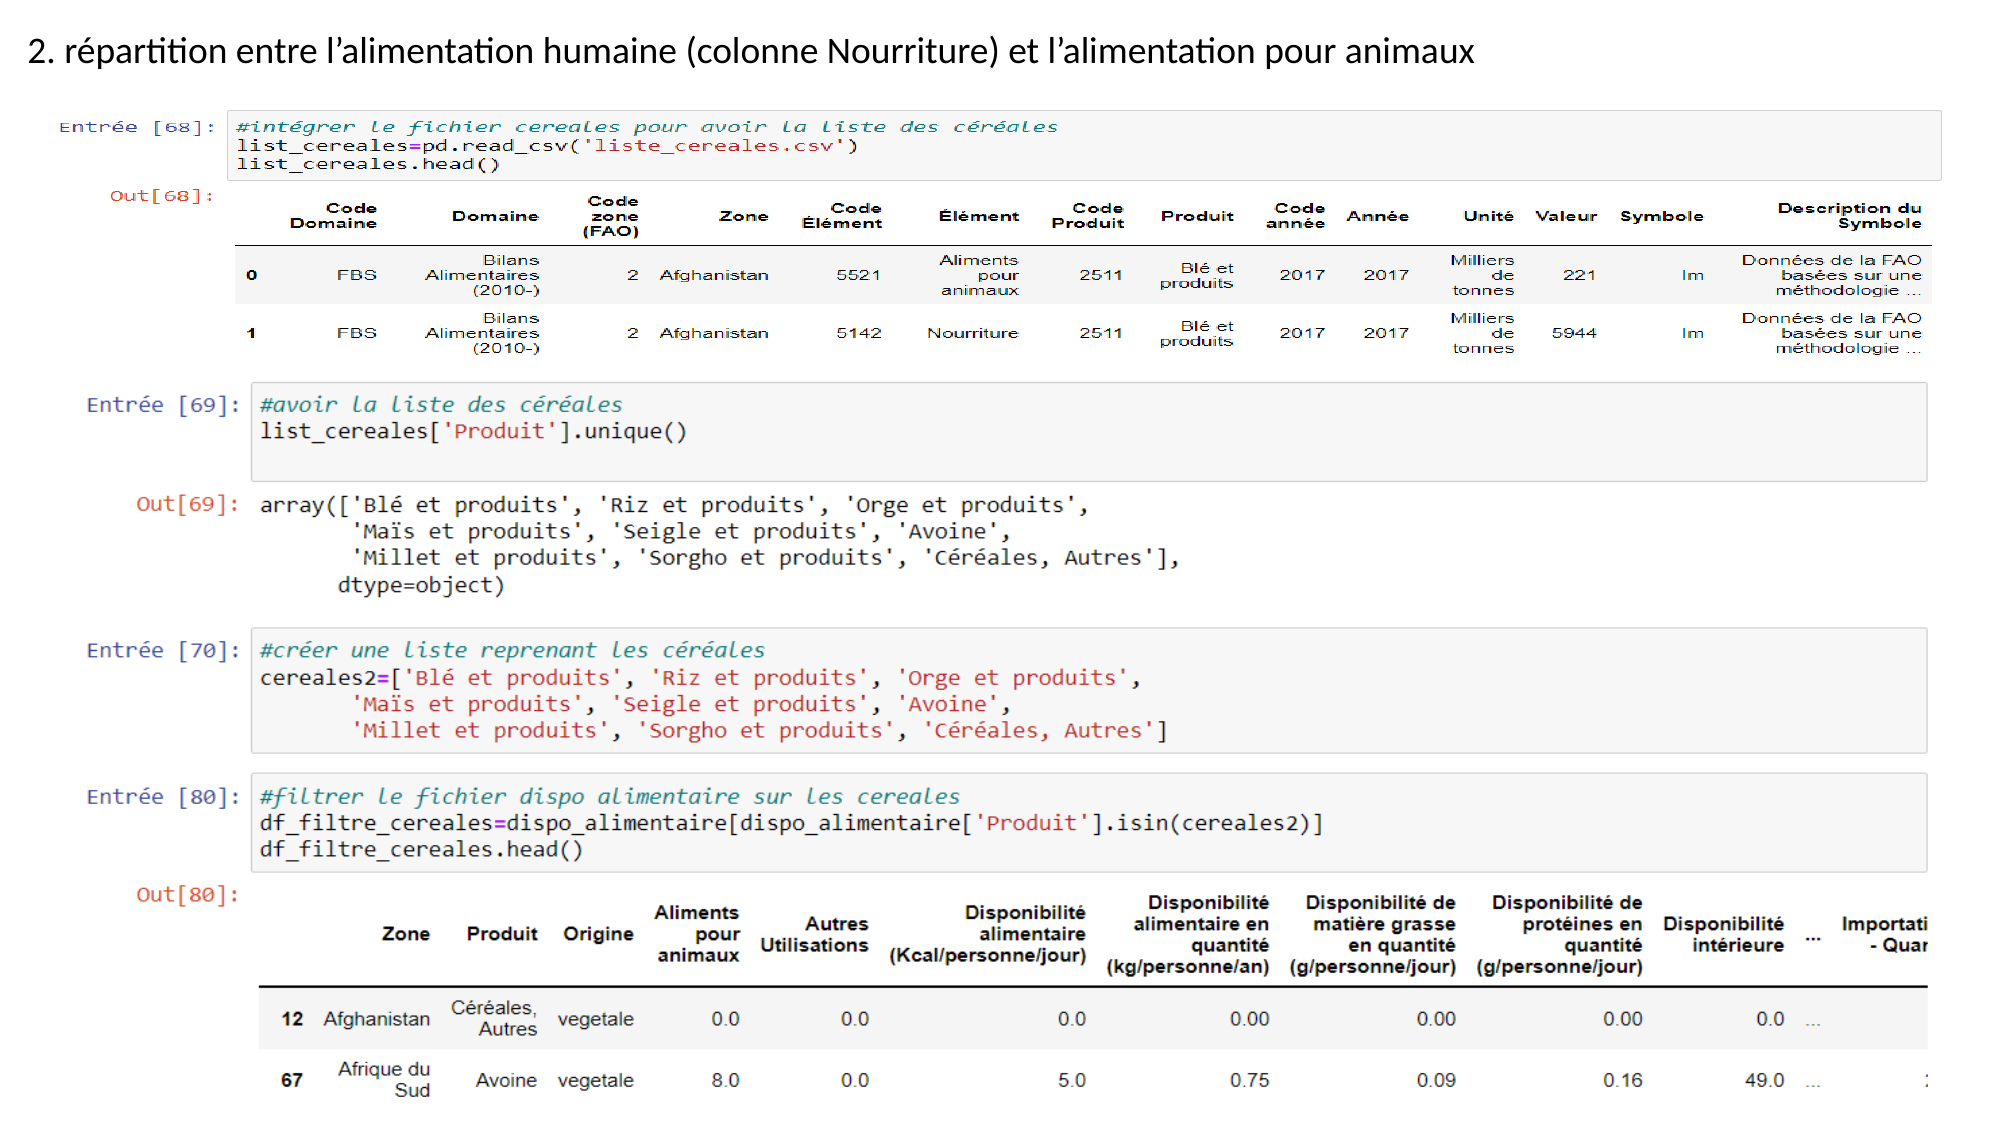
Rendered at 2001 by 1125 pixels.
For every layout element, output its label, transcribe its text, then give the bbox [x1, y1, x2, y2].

text_box 2. répartition entre l’alimentation humaine (colonne Nourriture) et l’alimentation pour animaux [12, 18, 1592, 79]
picture [27, 95, 1973, 361]
picture [50, 377, 1959, 1107]
